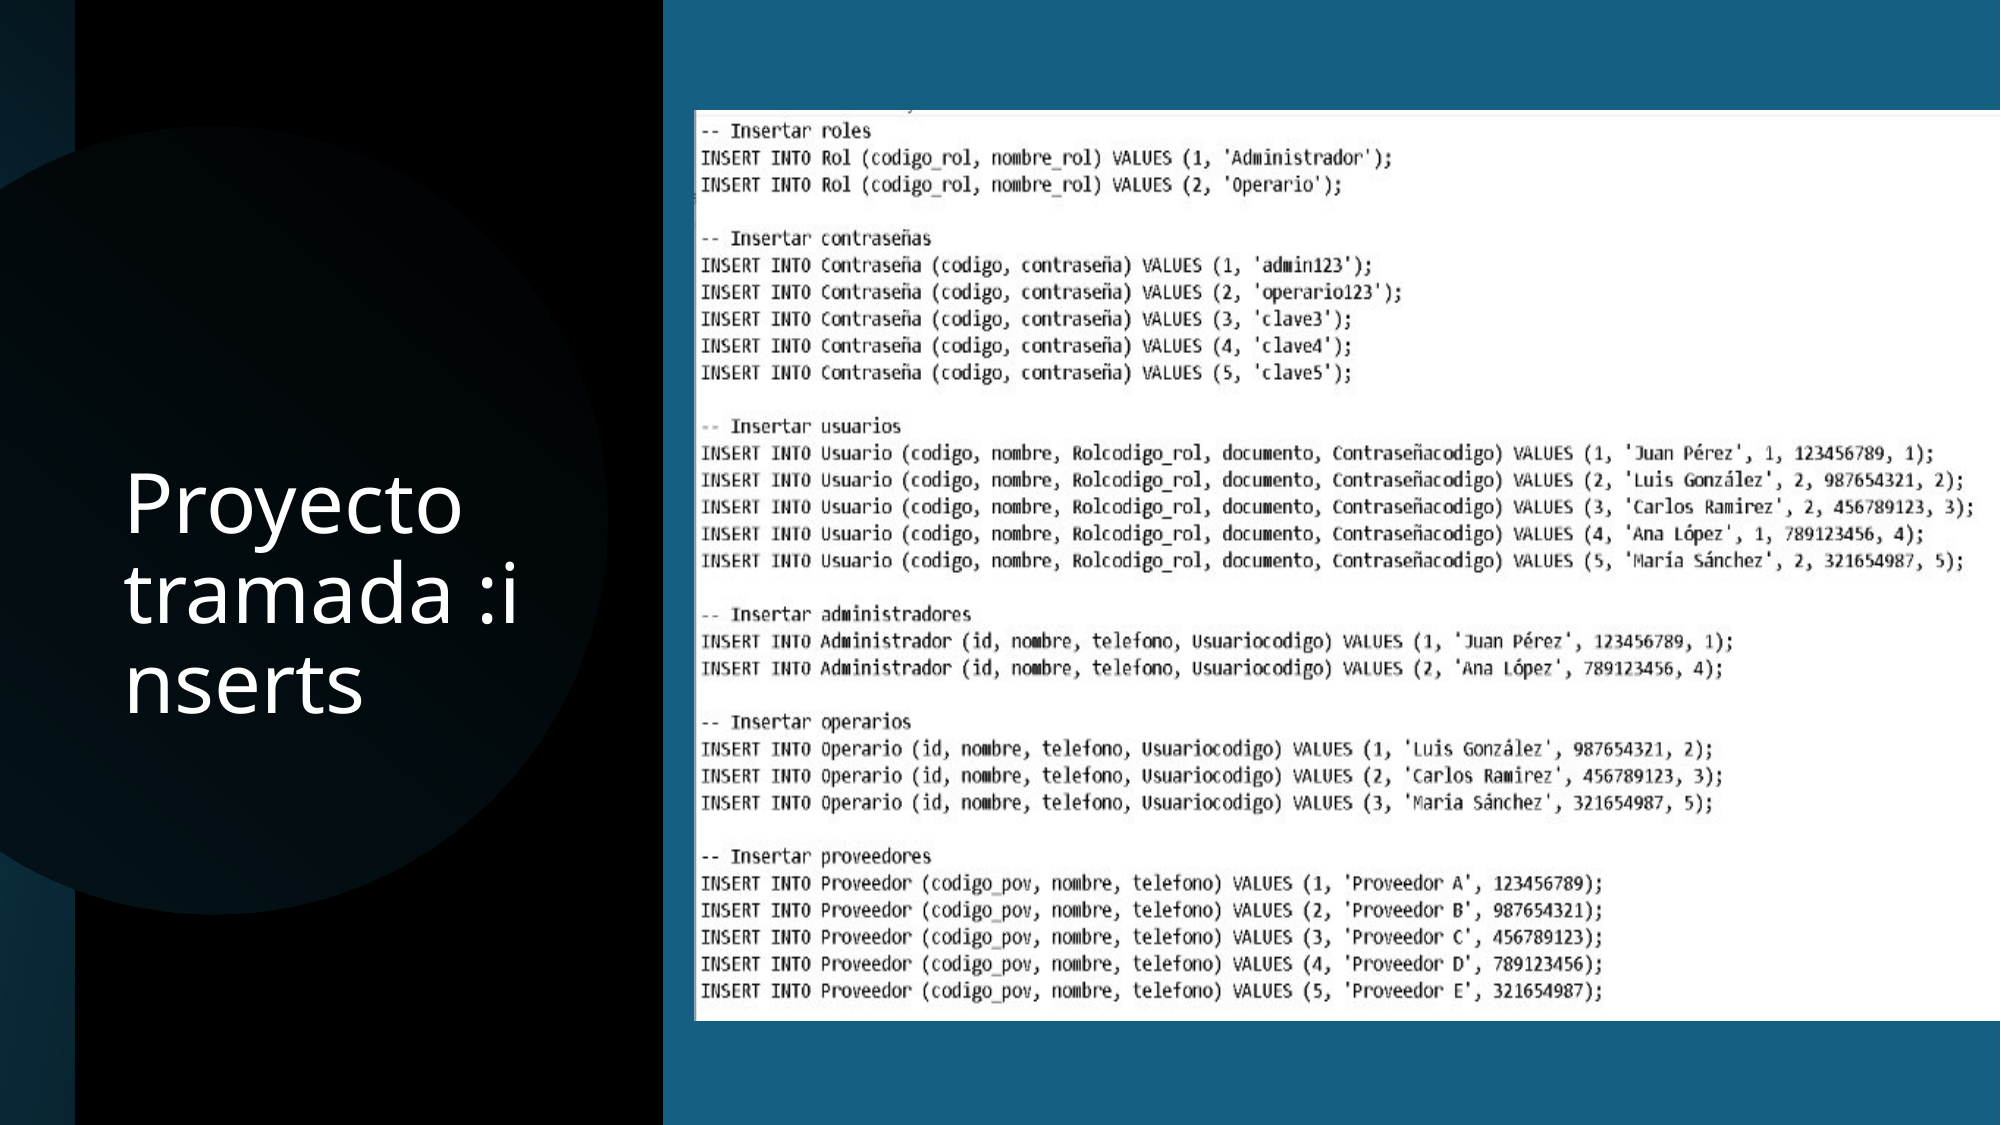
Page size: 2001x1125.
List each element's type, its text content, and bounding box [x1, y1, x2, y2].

picture [694, 110, 2000, 1021]
title Proyecto tramada :inserts [108, 453, 581, 958]
text_box [0, 0, 2000, 1125]
